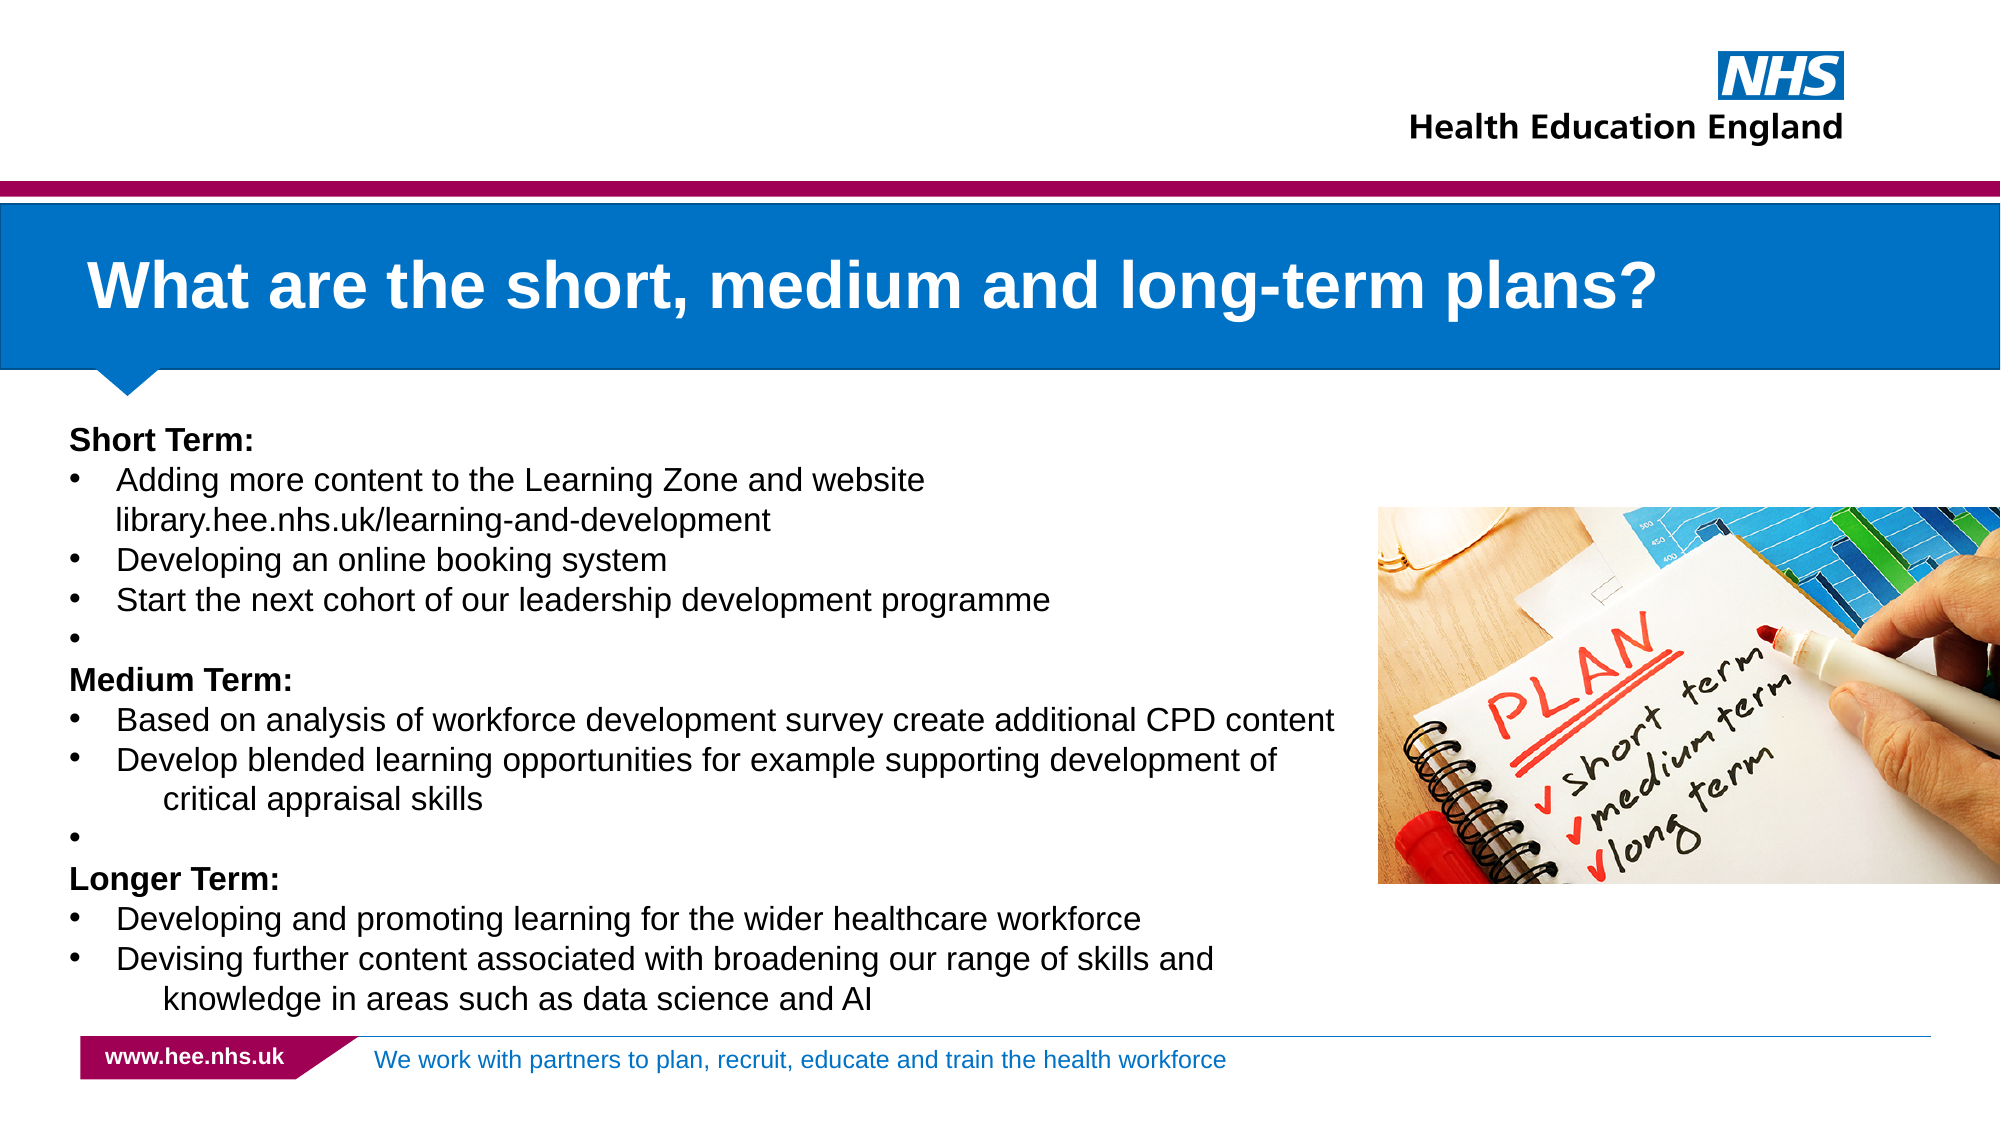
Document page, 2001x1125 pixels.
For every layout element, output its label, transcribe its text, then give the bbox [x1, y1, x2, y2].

title What are the short, medium and long-term plans? [72, 204, 1931, 369]
picture [1378, 507, 2000, 884]
text_box Short Term: Adding more content to the Learning Zone and website library.hee.nhs.uk/learning-and-development Developing an online booking system Start the next cohort of our leadership development programme Medium Term: Based on analysis of workforce development survey create additional CPD content Develop blended learning opportunities for example supporting development of critical appraisal skills Longer Term: Developing and promoting learning for the wider healthcare workforce Devising further content associated with broadening our range of skills and knowledge in areas such as data science and AI [54, 410, 1379, 1125]
